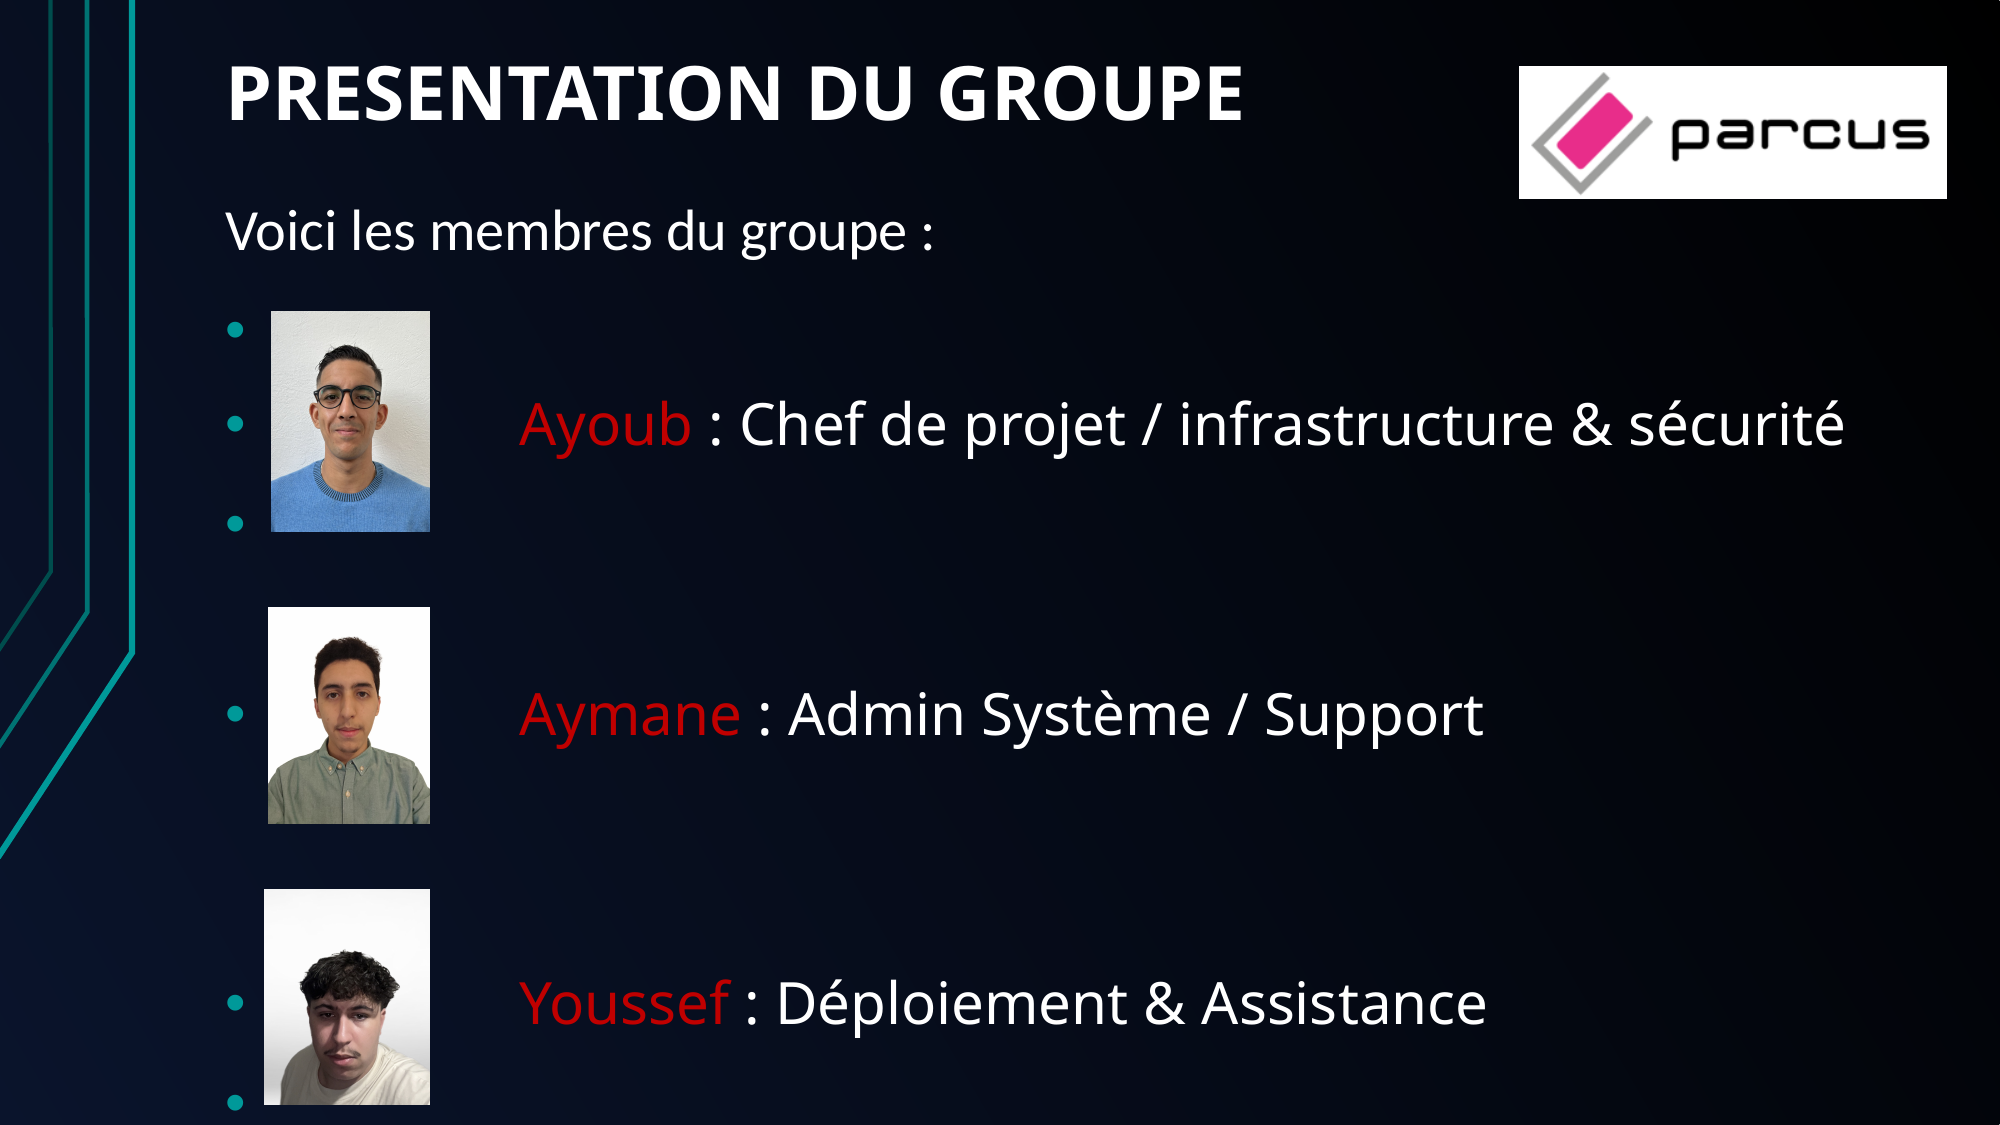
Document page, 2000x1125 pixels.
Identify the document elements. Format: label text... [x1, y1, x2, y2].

title PRESENTATION DU GROUPE [205, 0, 1905, 147]
list Voici les membres du groupe : Ayoub : Chef de projet / infrastructure & sécurité Aymane : Admin Système / Support Youssef : Déploiement & Assistance [205, 190, 1905, 1118]
picture [268, 607, 430, 824]
picture [264, 889, 430, 1105]
picture [1519, 66, 1947, 199]
picture [271, 311, 430, 532]
